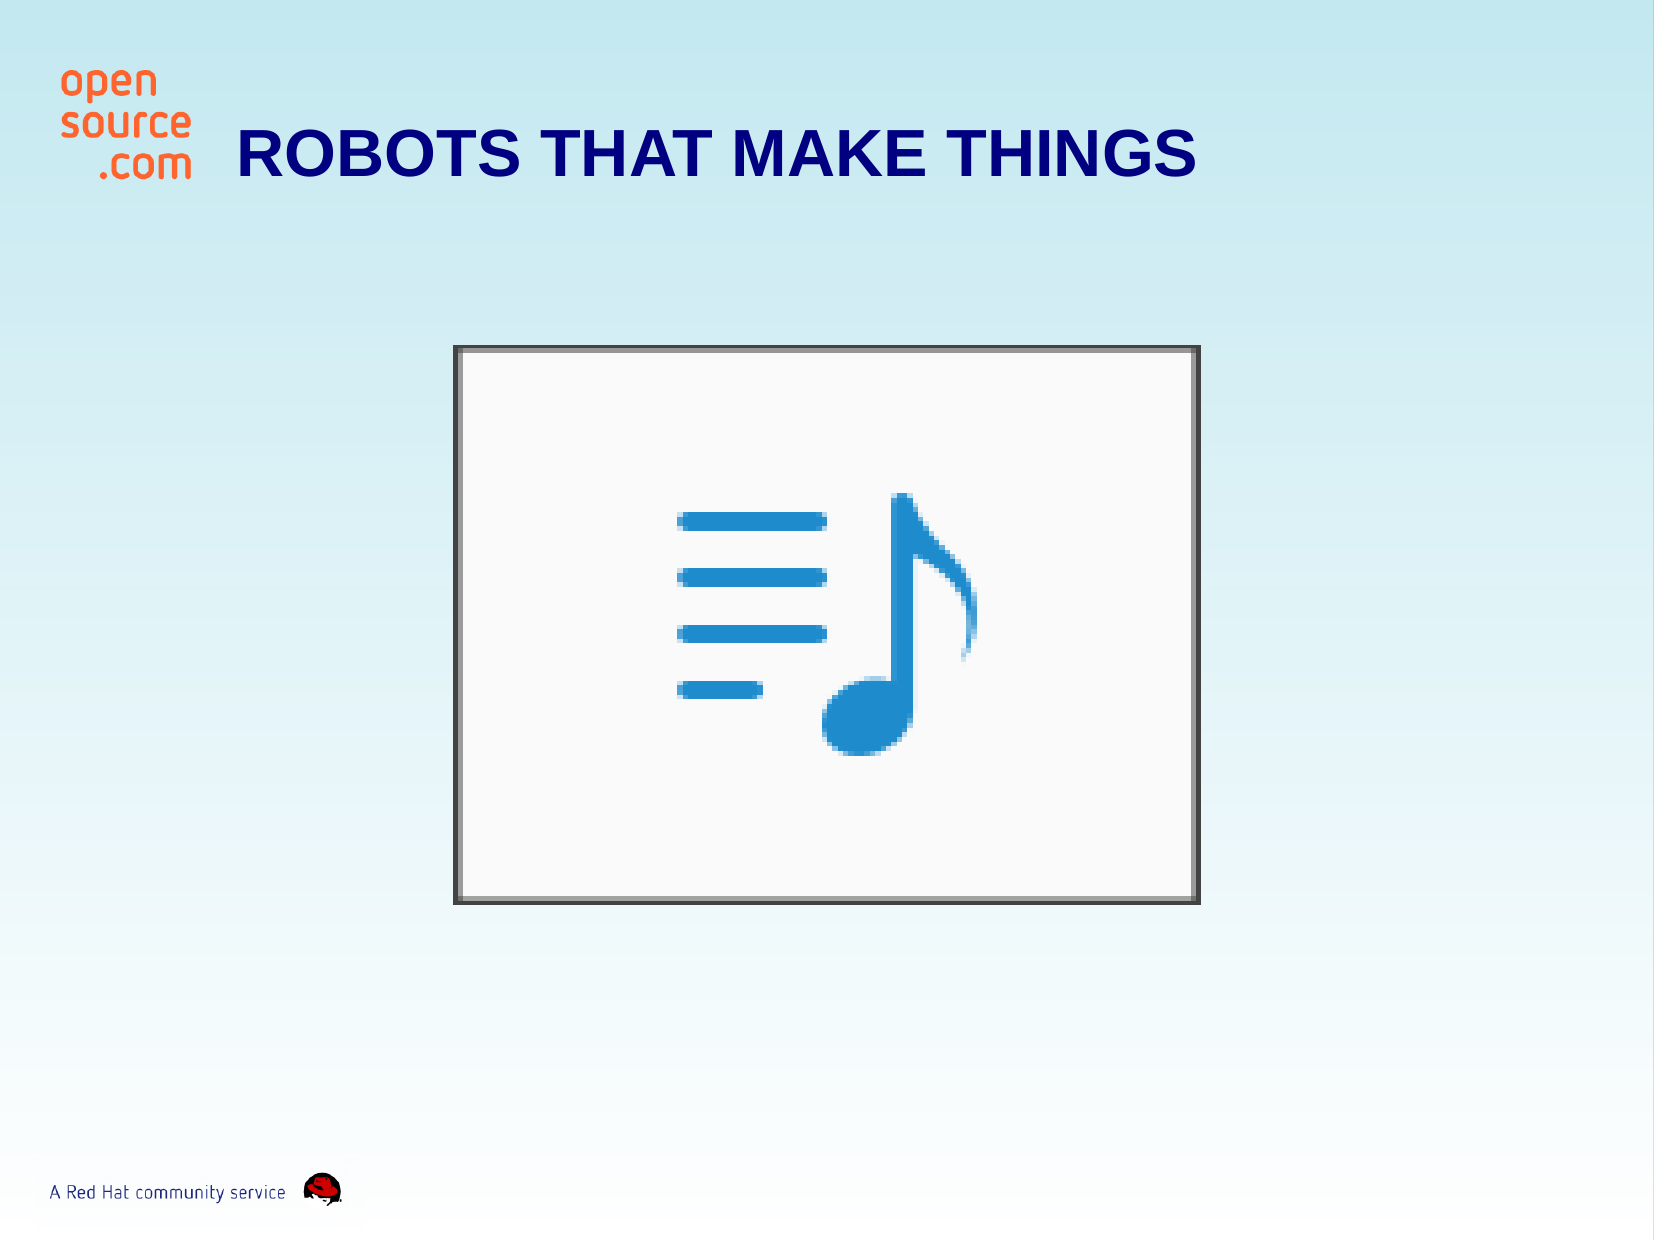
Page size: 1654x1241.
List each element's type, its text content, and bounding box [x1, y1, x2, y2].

picture [0, 0, 1654, 1241]
text_box [452, 343, 1203, 907]
title ROBOTS THAT MAKE THINGS [236, 49, 1654, 257]
